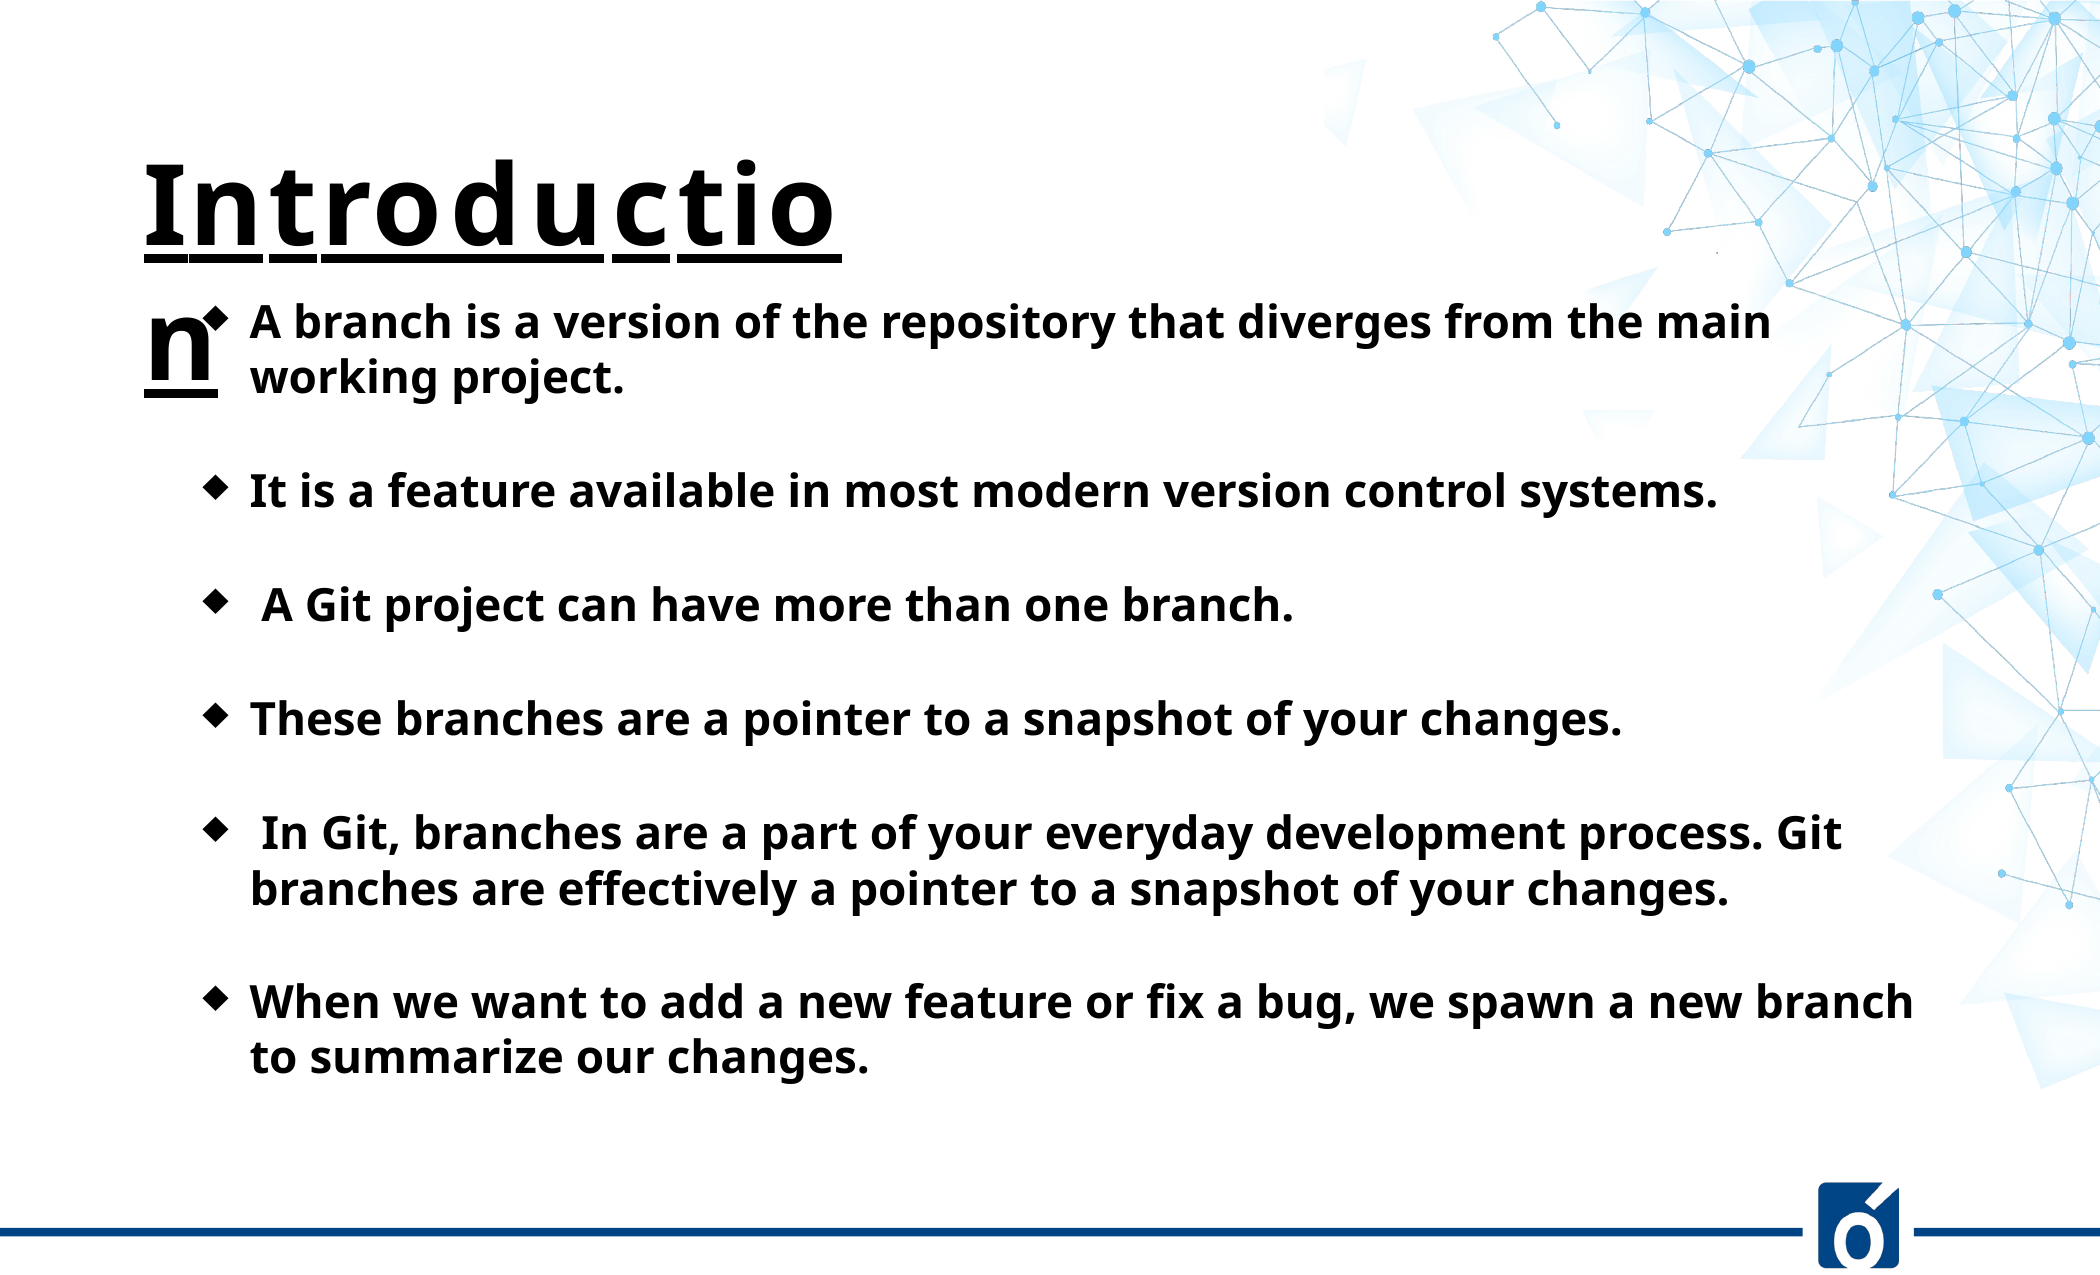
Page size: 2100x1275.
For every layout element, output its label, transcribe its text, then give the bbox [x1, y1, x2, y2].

picture [1817, 1181, 1900, 1269]
title Introduction [141, 131, 909, 294]
picture [1279, 0, 2100, 1089]
text_box A branch is a version of the repository that diverges from the main working project. It is a feature available in most modern version control systems. A Git project can have more than one branch. These branches are a pointer to a snapshot of your changes. In Git, branches are a part of your everyday development process. Git branches are effectively a pointer to a snapshot of your changes. When we want to add a new feature or fix a bug, we spawn a new branch to summarize our changes. [200, 290, 1933, 1084]
text_box [1913, 1227, 2100, 1237]
